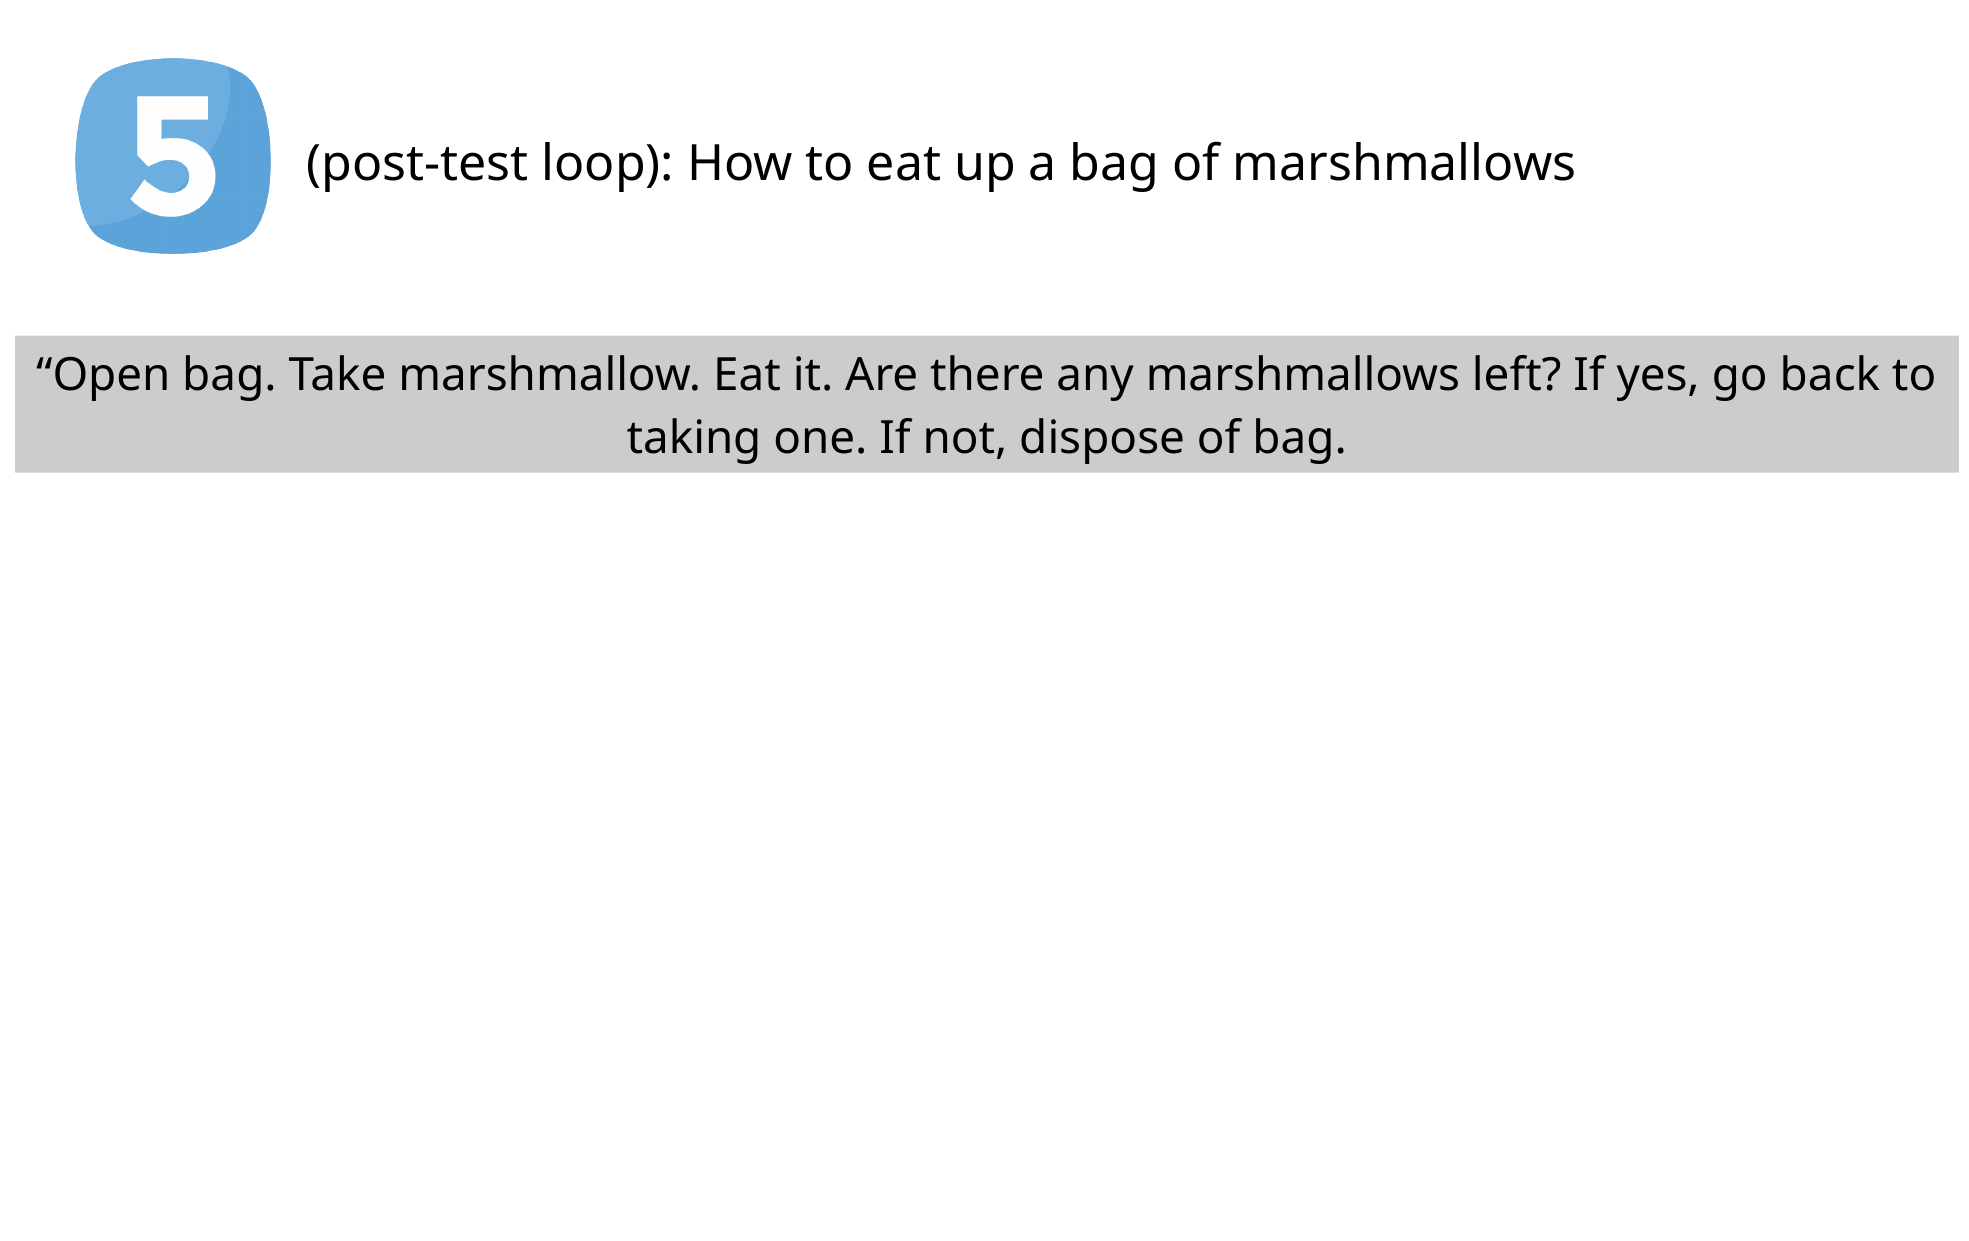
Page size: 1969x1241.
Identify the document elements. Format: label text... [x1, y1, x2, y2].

text_box (post-test loop): How to eat up a bag of marshmallows [300, 96, 1921, 226]
picture [75, 58, 271, 254]
text_box “Open bag. Take marshmallow. Eat it. Are there any marshmallows left? If yes, go back to taking one. If not, dispose of bag. [15, 345, 1959, 464]
